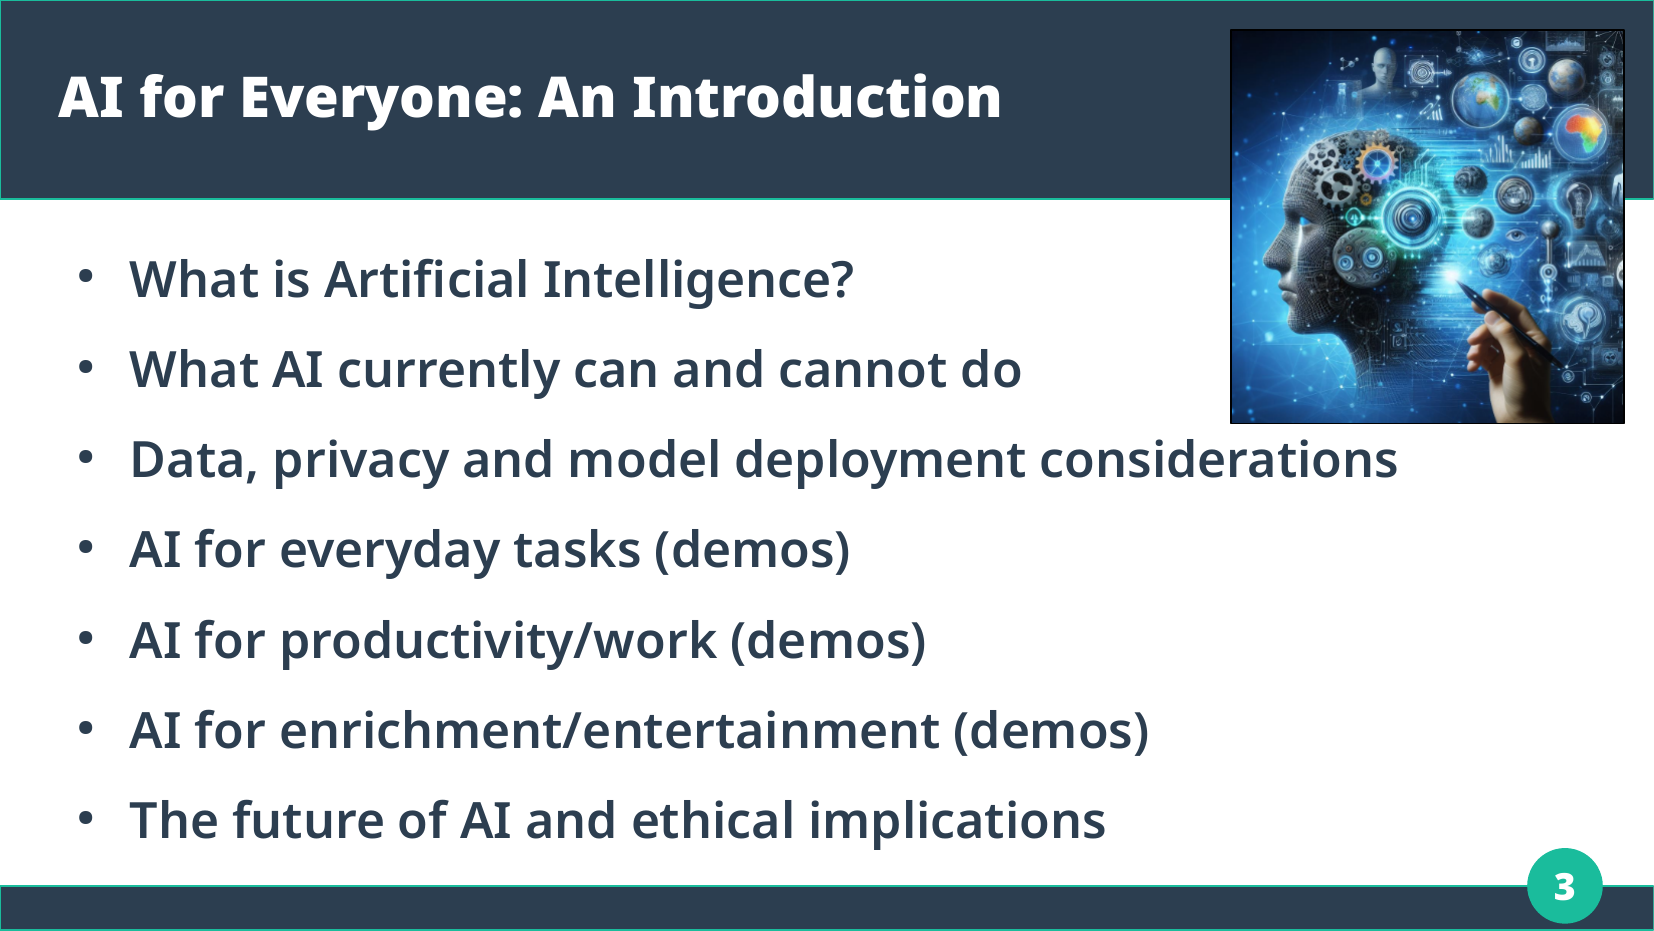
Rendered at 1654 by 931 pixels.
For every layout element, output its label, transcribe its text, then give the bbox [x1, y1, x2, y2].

title AI for Everyone: An Introduction [59, 37, 1230, 156]
picture [1231, 31, 1624, 423]
list What is Artificial Intelligence? What AI currently can and cannot do Data, privacy and model deployment considerations AI for everyday tasks (demos) AI for productivity/work (demos) AI for enrichment/entertainment (demos) The future of AI and ethical implications [59, 243, 1595, 864]
